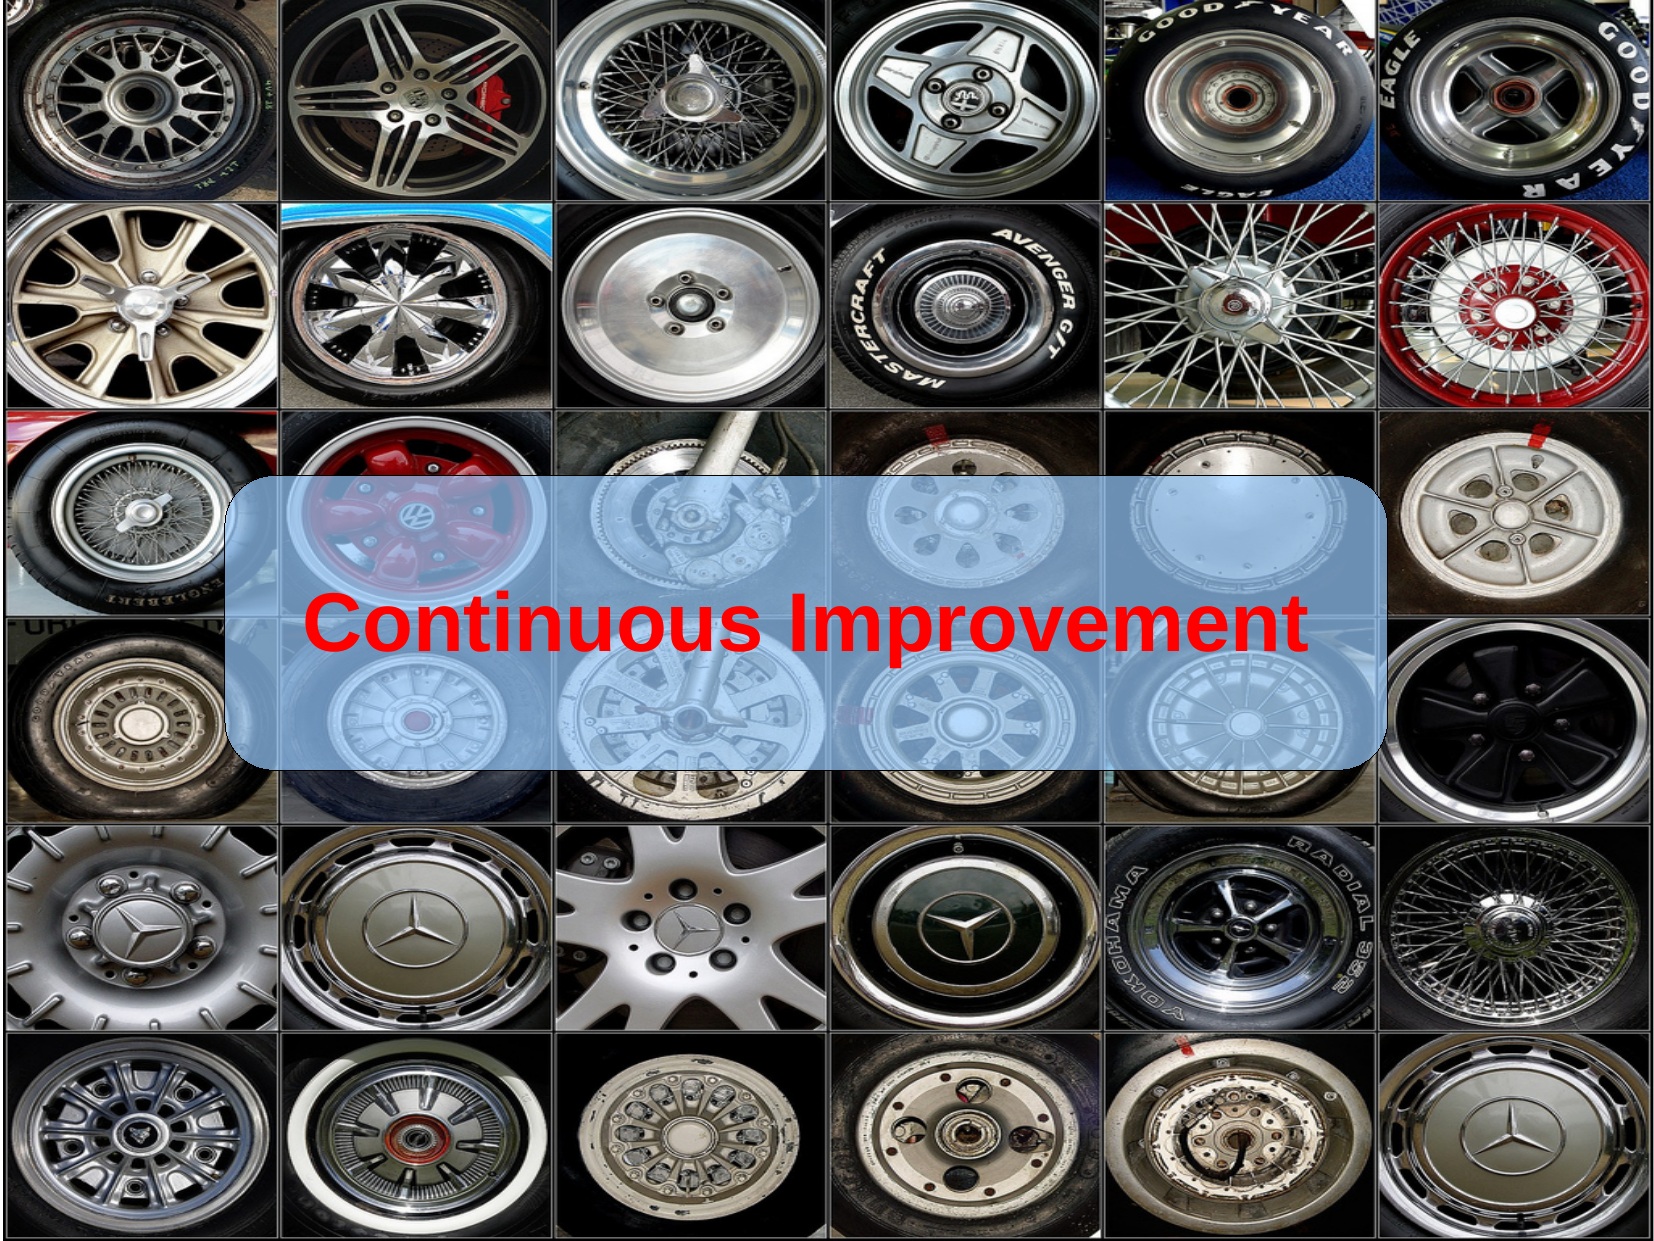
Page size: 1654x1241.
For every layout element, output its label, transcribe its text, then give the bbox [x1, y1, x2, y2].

text_box Continuous Improvement [224, 475, 1388, 771]
picture [3, 0, 1654, 1241]
